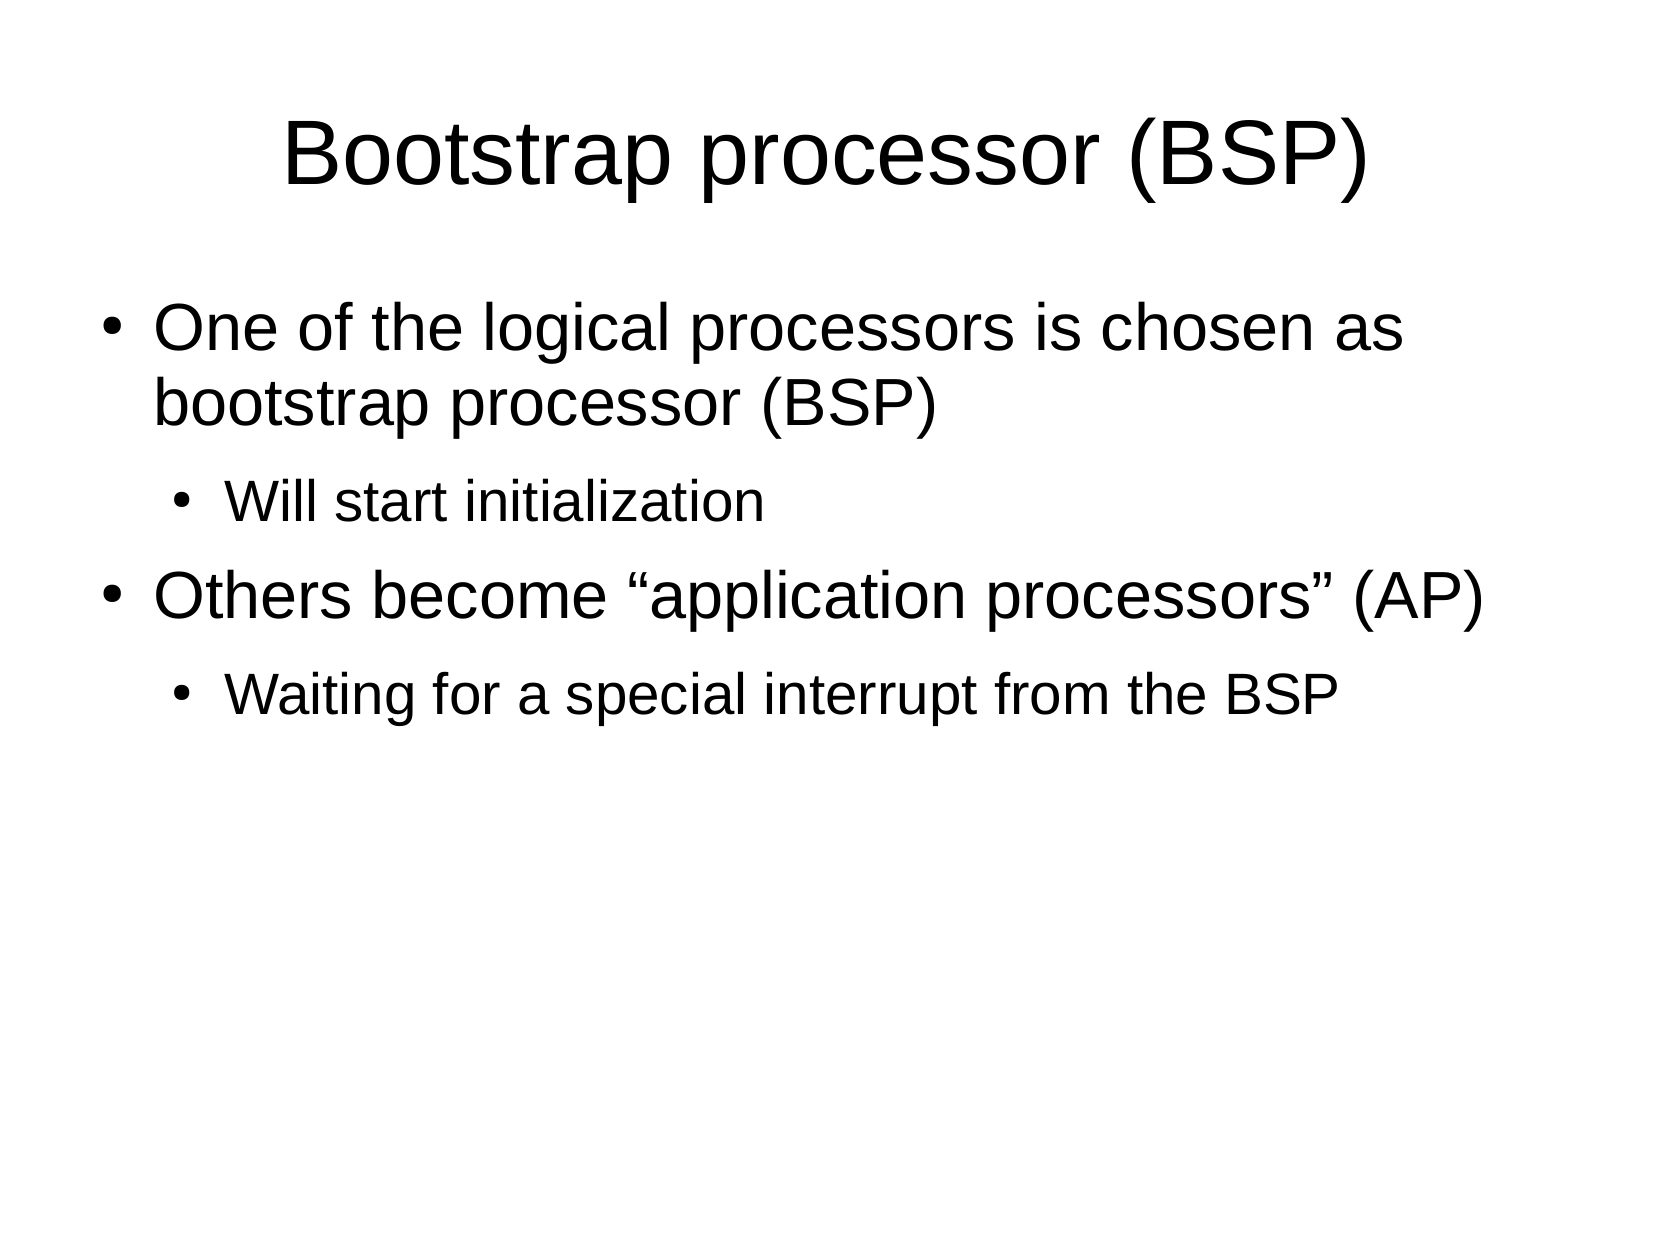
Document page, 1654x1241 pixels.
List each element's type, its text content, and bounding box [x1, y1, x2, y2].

list One of the logical processors is chosen as bootstrap processor (BSP) Will start initialization Others become “application processors” (AP) Waiting for a special interrupt from the BSP [82, 290, 1571, 1010]
title Bootstrap processor (BSP) [82, 49, 1571, 257]
